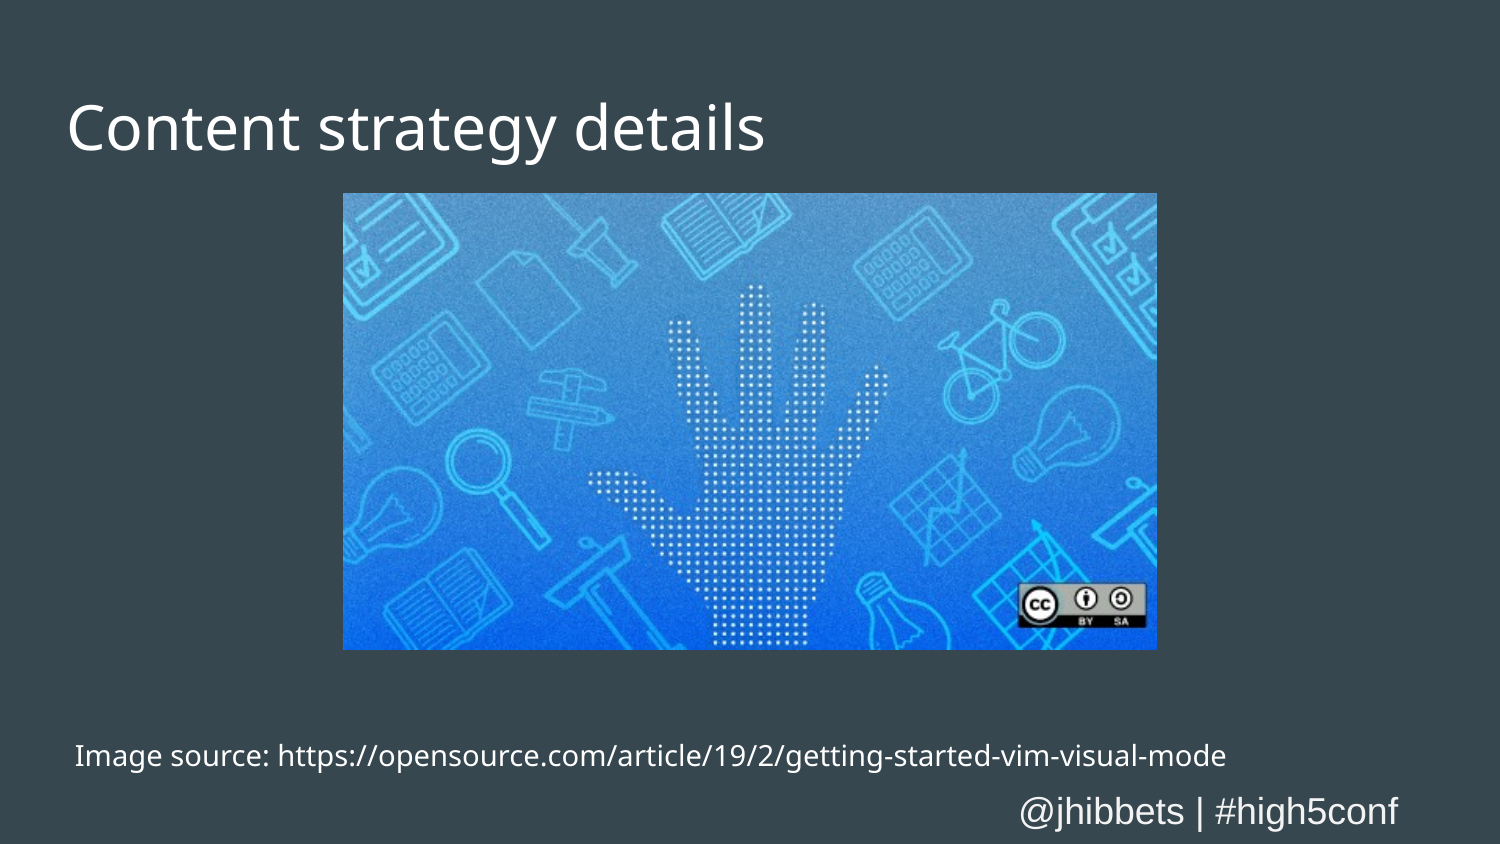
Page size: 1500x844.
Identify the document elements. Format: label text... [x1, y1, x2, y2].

text_box Image source: https://opensource.com/article/19/2/getting-started-vim-visual-mode [59, 722, 1360, 769]
picture [343, 193, 1157, 650]
title Content strategy details [51, 72, 1449, 167]
